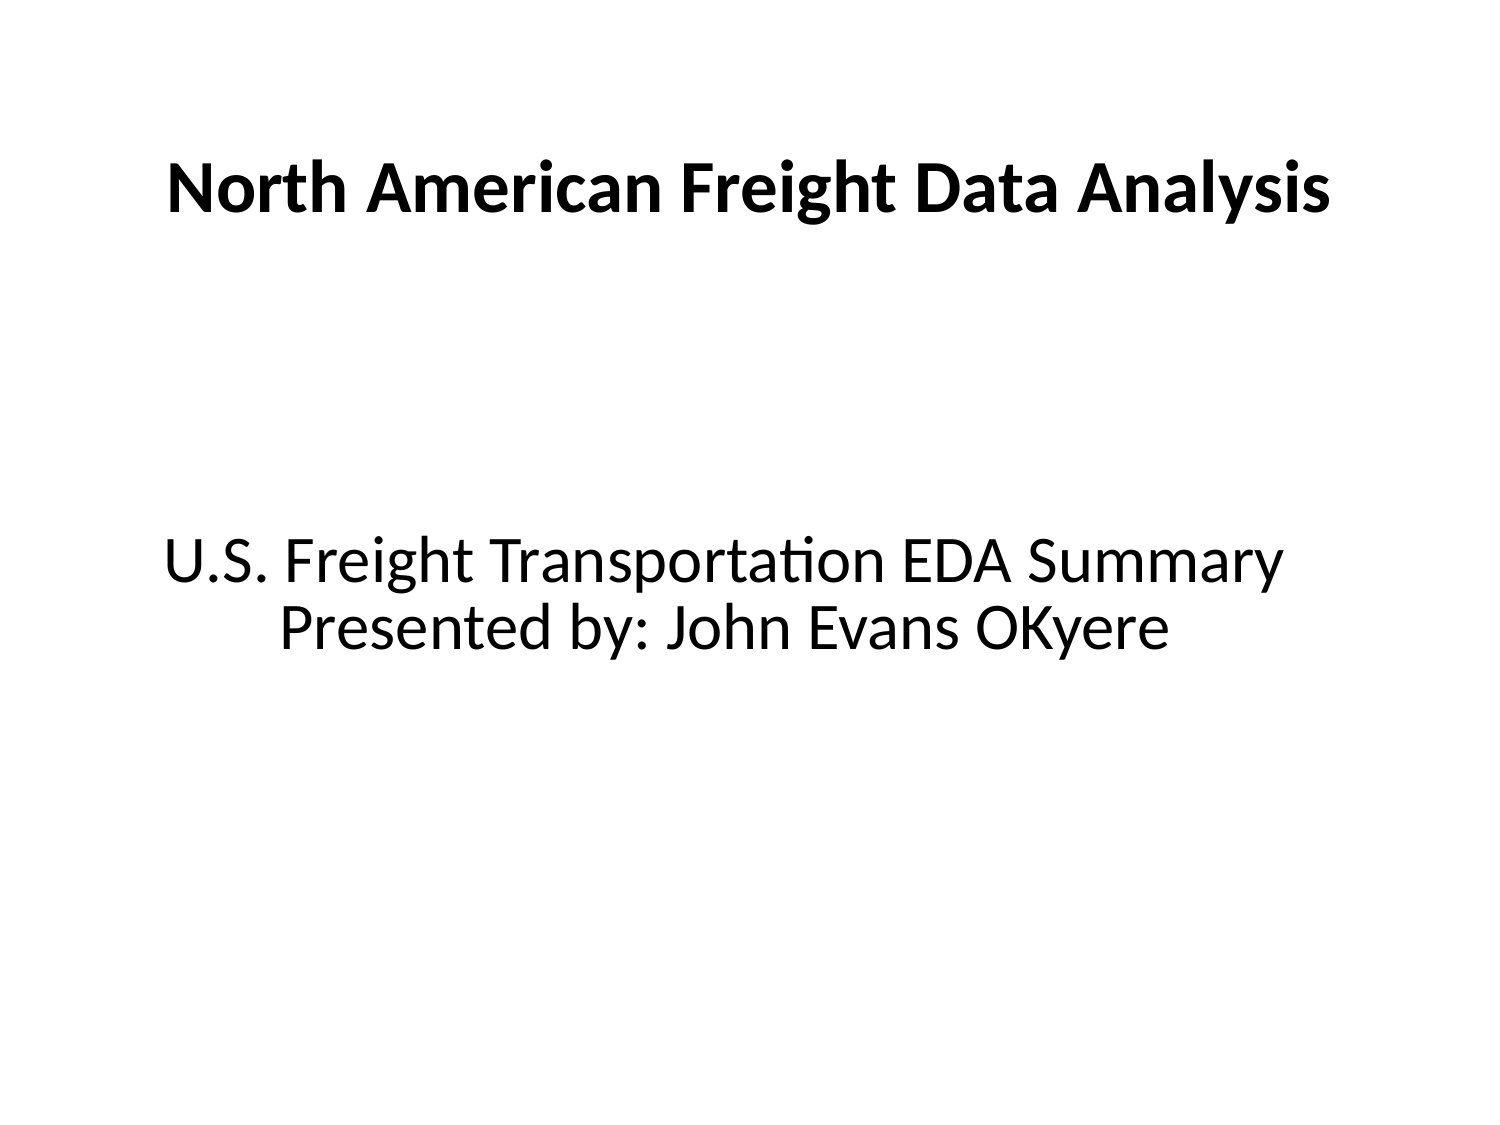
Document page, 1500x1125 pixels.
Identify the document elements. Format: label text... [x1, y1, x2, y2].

title North American Freight Data Analysis [75, 137, 1425, 325]
text_box U.S. Freight Transportation EDA Summary Presented by: John Evans OKyere [80, 525, 1370, 968]
